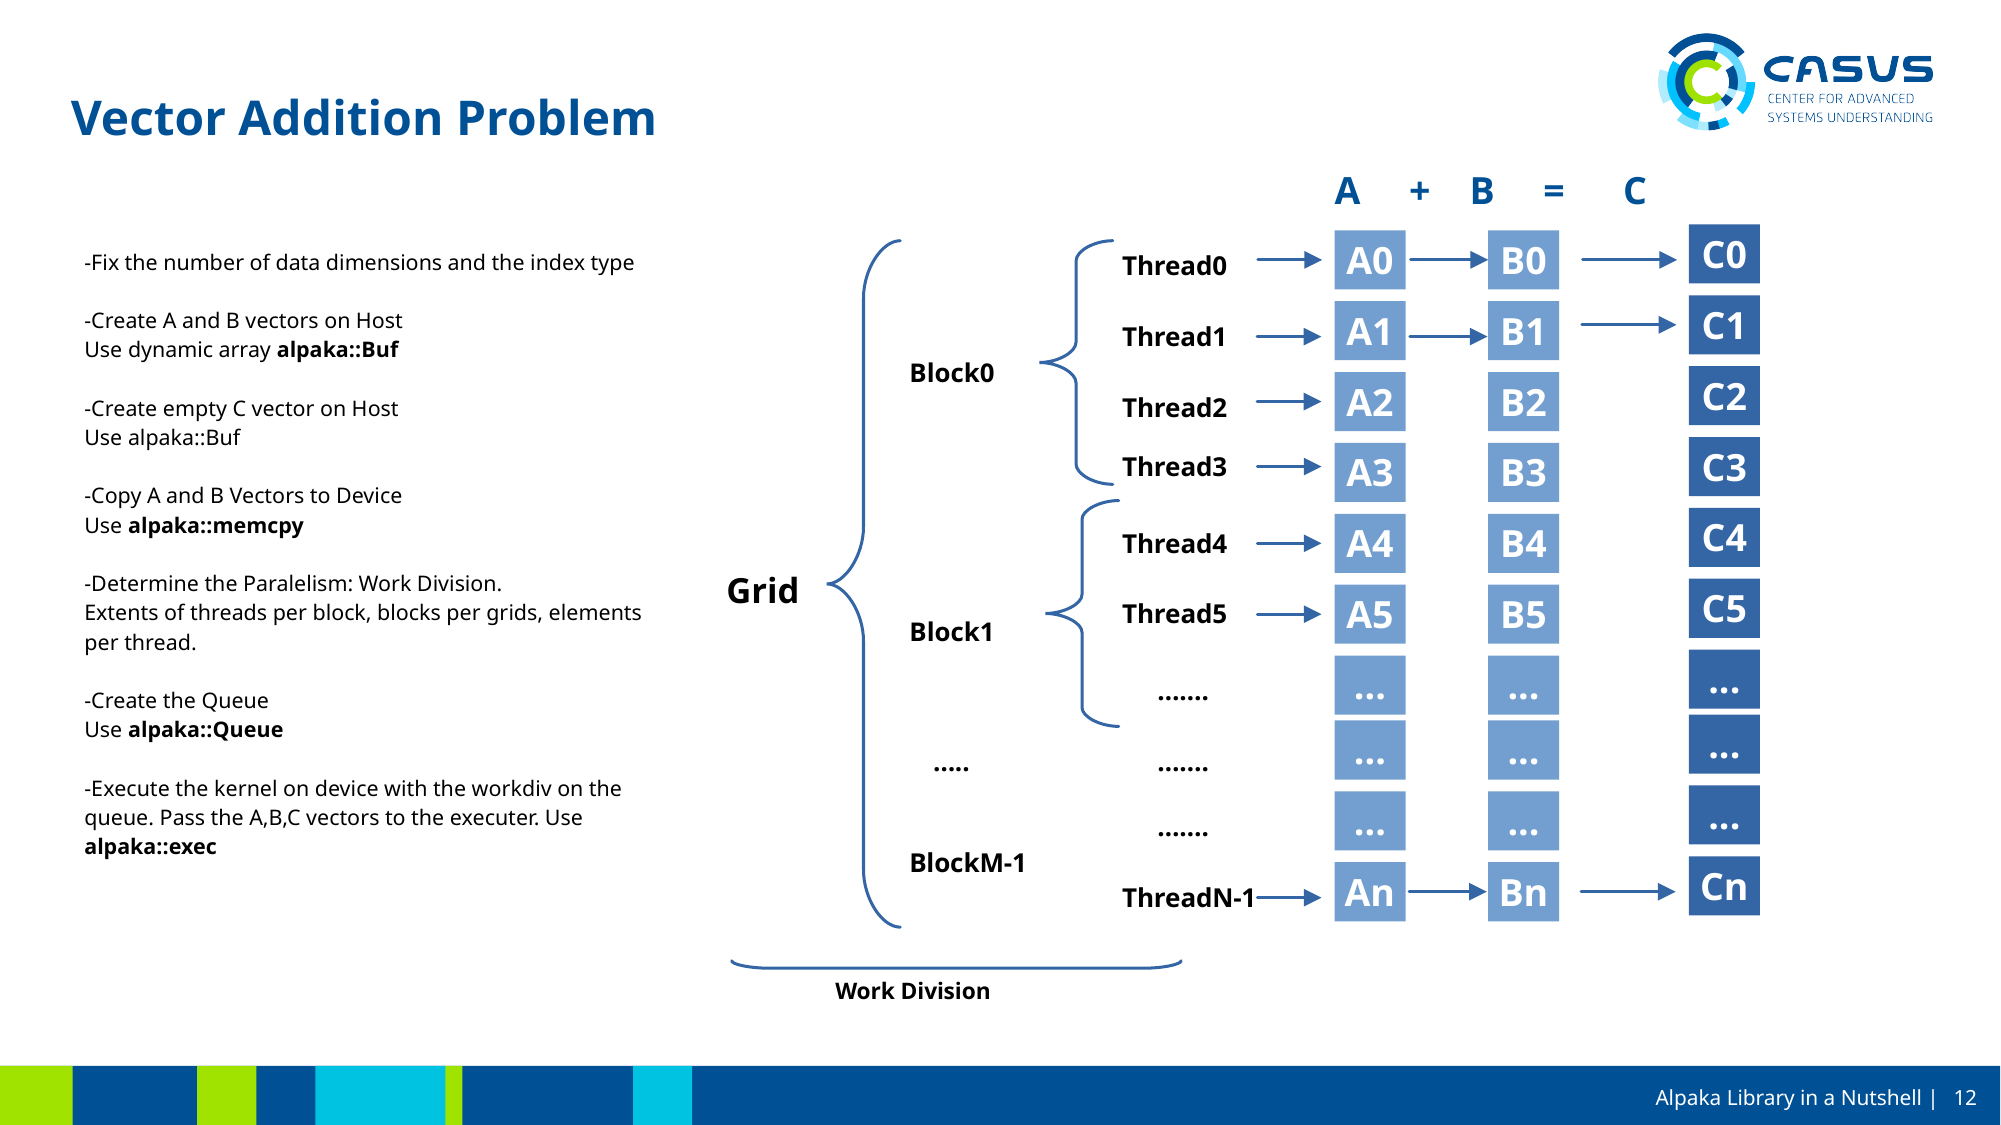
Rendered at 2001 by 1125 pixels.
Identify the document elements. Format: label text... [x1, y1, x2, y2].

text_box ... [1688, 714, 1760, 774]
text_box Bn [1488, 862, 1560, 922]
text_box ... [1334, 655, 1406, 715]
title Vector Addition Problem [70, 82, 756, 151]
text_box B4 [1488, 513, 1560, 573]
list Thread2 [1122, 389, 1264, 426]
list ….. [933, 744, 1075, 780]
list Block0 [909, 354, 1052, 390]
text_box ... [1334, 720, 1406, 780]
list Thread3 [1122, 448, 1264, 485]
list -Fix the number of data dimensions and the index type -Create A and B vectors on Host Use dynamic array alpaka::Buf -Create empty C vector on Host Use alpaka::Buf -Copy A and B Vectors to Device Use alpaka::memcpy -Determine the Paralelism: Work Division. Extents of threads per block, blocks per grids, elements per thread. -Create the Queue Use alpaka::Queue -Execute the kernel on device with the workdiv on the queue. Pass the A,B,C vectors to the executer. Use alpaka::exec [84, 217, 650, 880]
list Thread5 [1122, 596, 1264, 632]
text_box A4 [1334, 513, 1406, 573]
text_box B1 [1488, 301, 1560, 361]
picture [1658, 33, 1933, 131]
text_box ... [1488, 791, 1560, 851]
list ThreadN-1 [1122, 879, 1264, 916]
text_box A5 [1334, 584, 1406, 644]
title A + B = C [1334, 156, 1760, 225]
text_box A3 [1334, 442, 1406, 502]
list ……. [1157, 744, 1300, 780]
text_box C4 [1688, 507, 1760, 567]
text_box C1 [1688, 295, 1760, 355]
text_box ... [1488, 720, 1560, 780]
list Thread1 [1122, 318, 1264, 355]
text_box A1 [1334, 301, 1406, 361]
list Thread4 [1122, 525, 1264, 562]
text_box C5 [1688, 578, 1760, 638]
text_box ... [1488, 655, 1560, 715]
text_box An [1334, 862, 1406, 922]
text_box ... [1688, 785, 1760, 845]
text_box Cn [1688, 856, 1760, 916]
list Block1 [909, 614, 1052, 650]
text_box A2 [1334, 372, 1406, 432]
list Thread0 [1122, 248, 1264, 284]
text_box ... [1688, 649, 1760, 709]
text_box ... [1334, 791, 1406, 851]
list Grid [726, 566, 886, 615]
text_box C2 [1688, 366, 1760, 426]
list ……. [1157, 809, 1300, 845]
text_box B5 [1488, 584, 1560, 644]
text_box B0 [1488, 230, 1560, 290]
text_box C0 [1688, 224, 1760, 284]
text_box B3 [1488, 442, 1560, 502]
list BlockM-1 [909, 844, 1052, 880]
text_box C3 [1688, 437, 1760, 497]
list ……. [1157, 673, 1300, 709]
text_box A0 [1334, 230, 1406, 290]
text_box B2 [1488, 372, 1560, 432]
list Work Division [835, 975, 1043, 1007]
